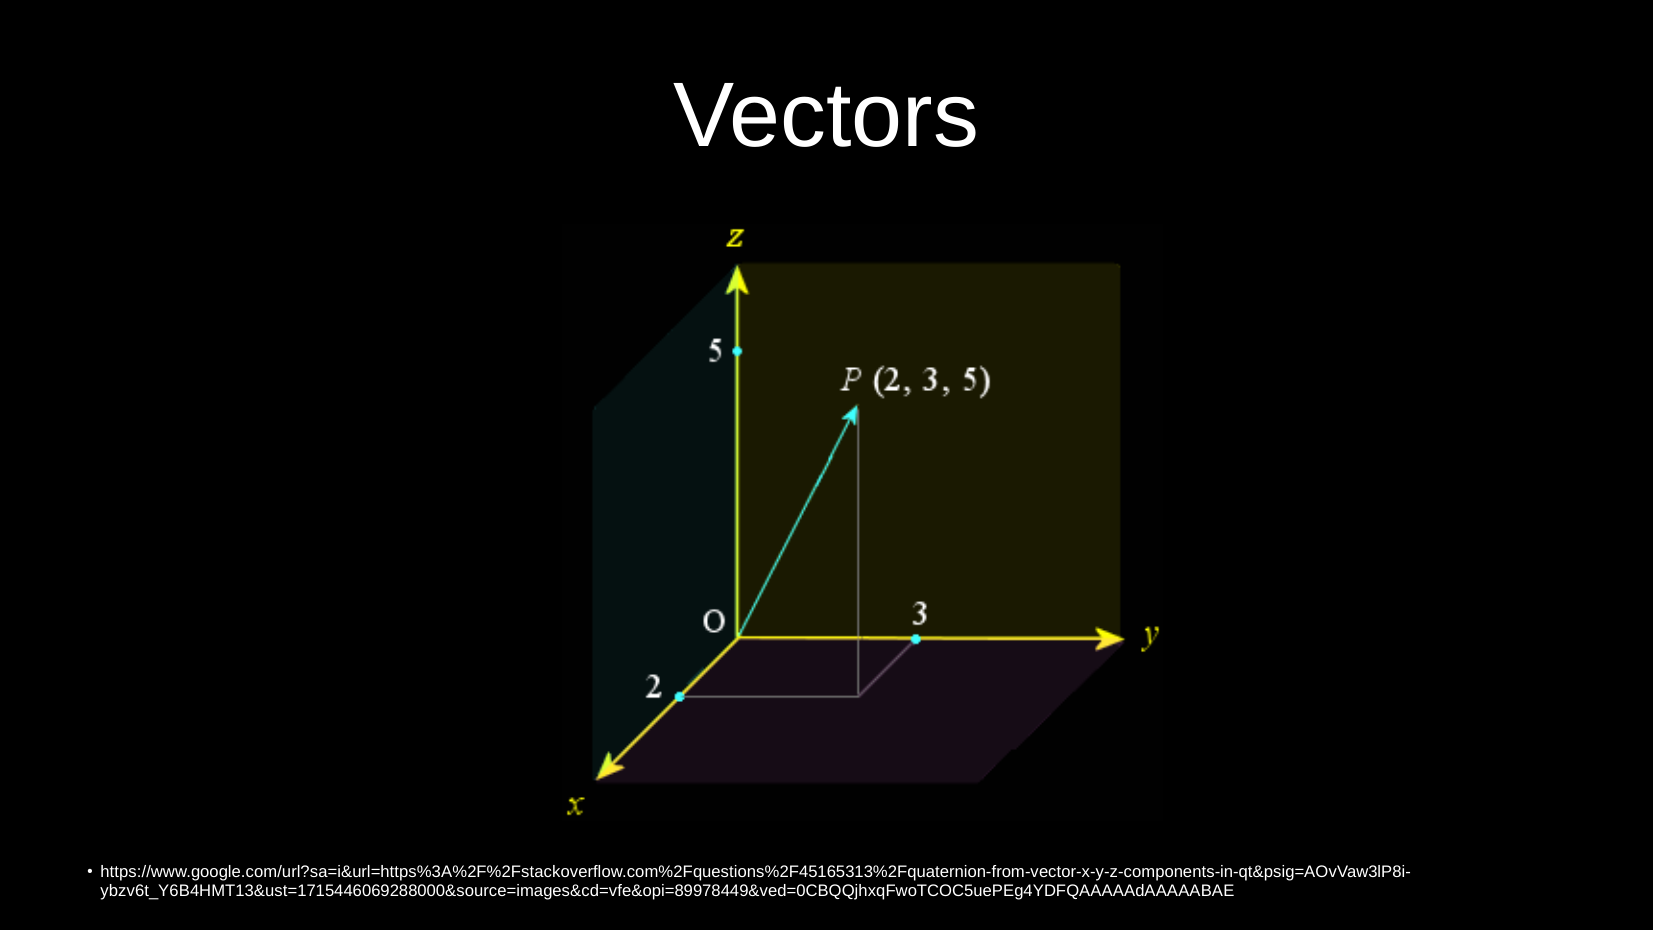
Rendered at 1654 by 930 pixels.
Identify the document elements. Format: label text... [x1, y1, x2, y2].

list https://www.google.com/url?sa=i&url=https%3A%2F%2Fstackoverflow.com%2Fquestions%2F45165313%2Fquaternion-from-vector-x-y-z-components-in-qt&psig=AOvVaw3lP8i-ybzv6t_Y6B4HMT13&ust=1715446069288000&source=images&cd=vfe&opi=89978449&ved=0CBQQjhxqFwoTCOC5uePEg4YDFQAAAAAdAAAAABAE [82, 862, 1571, 901]
title Vectors [82, 37, 1571, 193]
picture [562, 224, 1163, 821]
